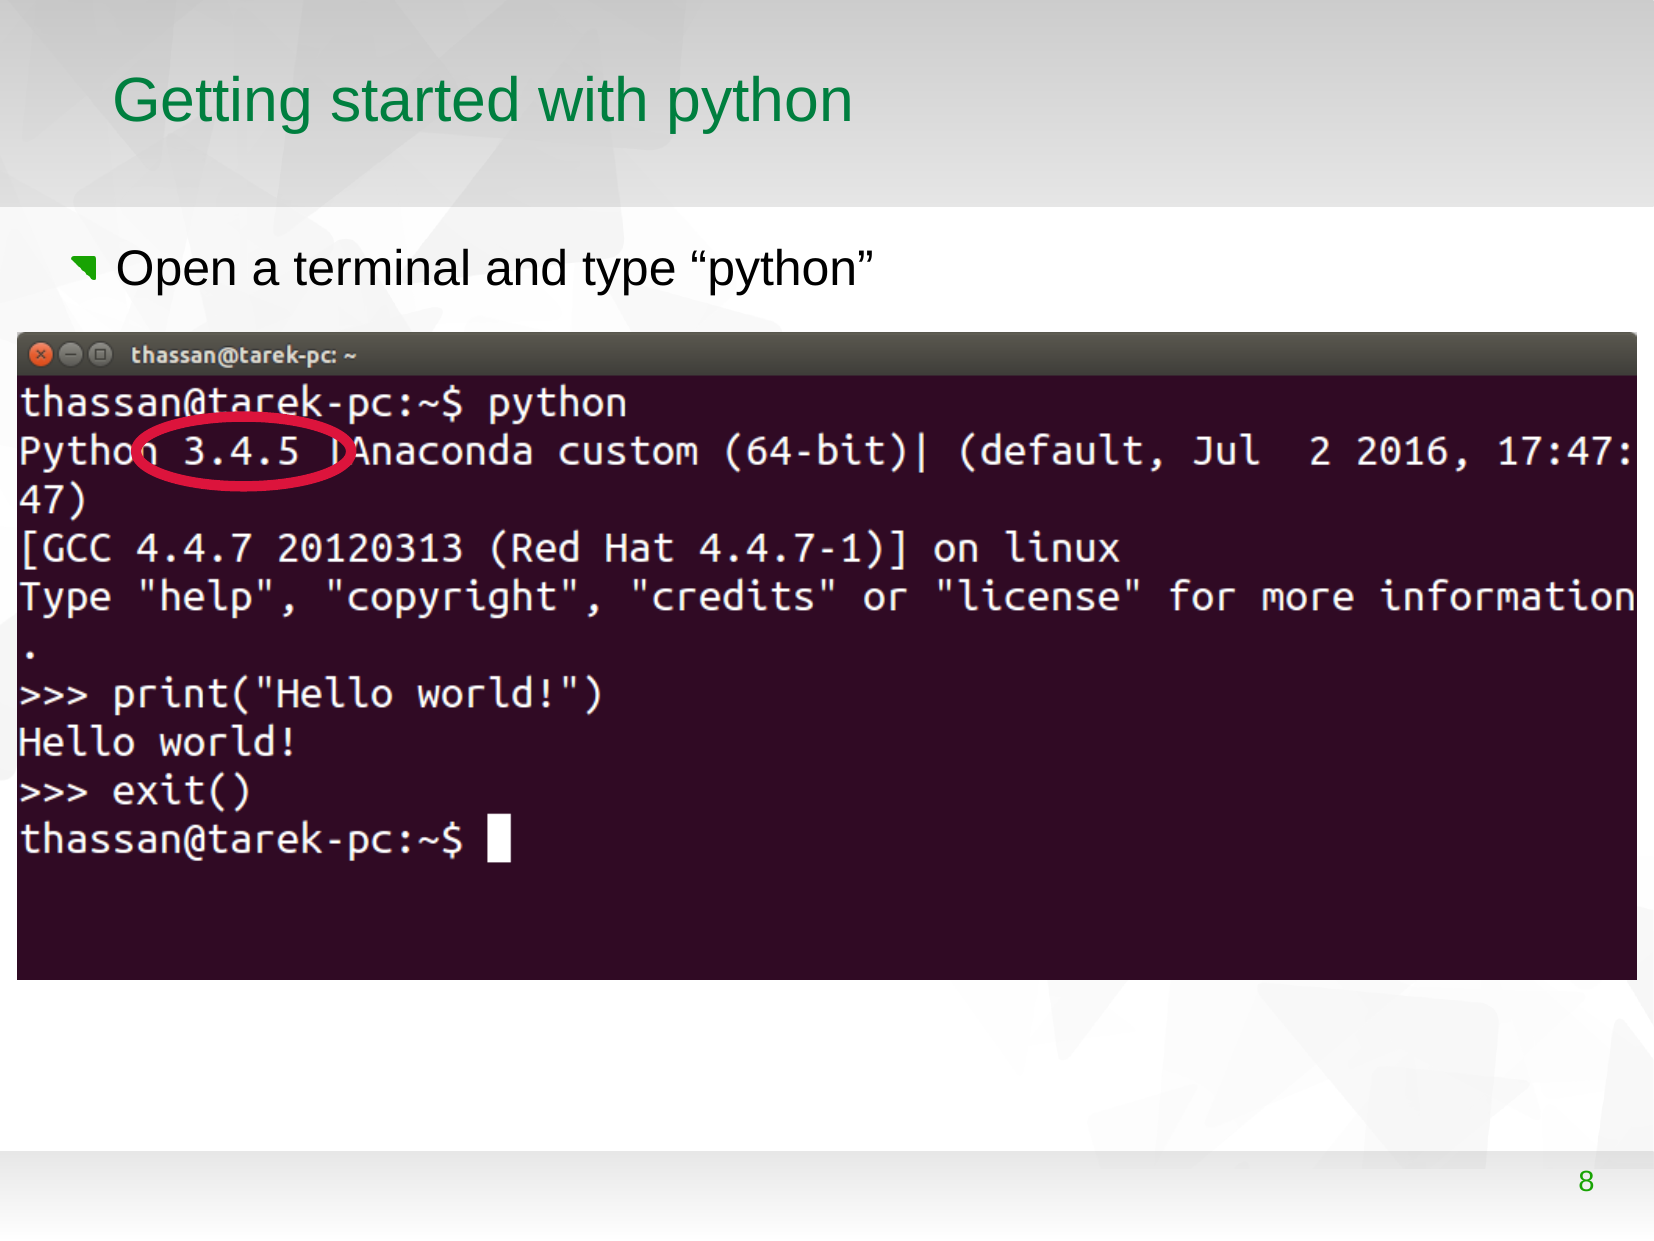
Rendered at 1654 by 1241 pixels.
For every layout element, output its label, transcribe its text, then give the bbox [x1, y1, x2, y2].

picture [0, 0, 783, 980]
text_box Open a terminal and type “python” [57, 177, 1607, 1241]
picture [1607, 332, 1654, 1169]
text_box Getting started with python [97, 58, 1581, 143]
